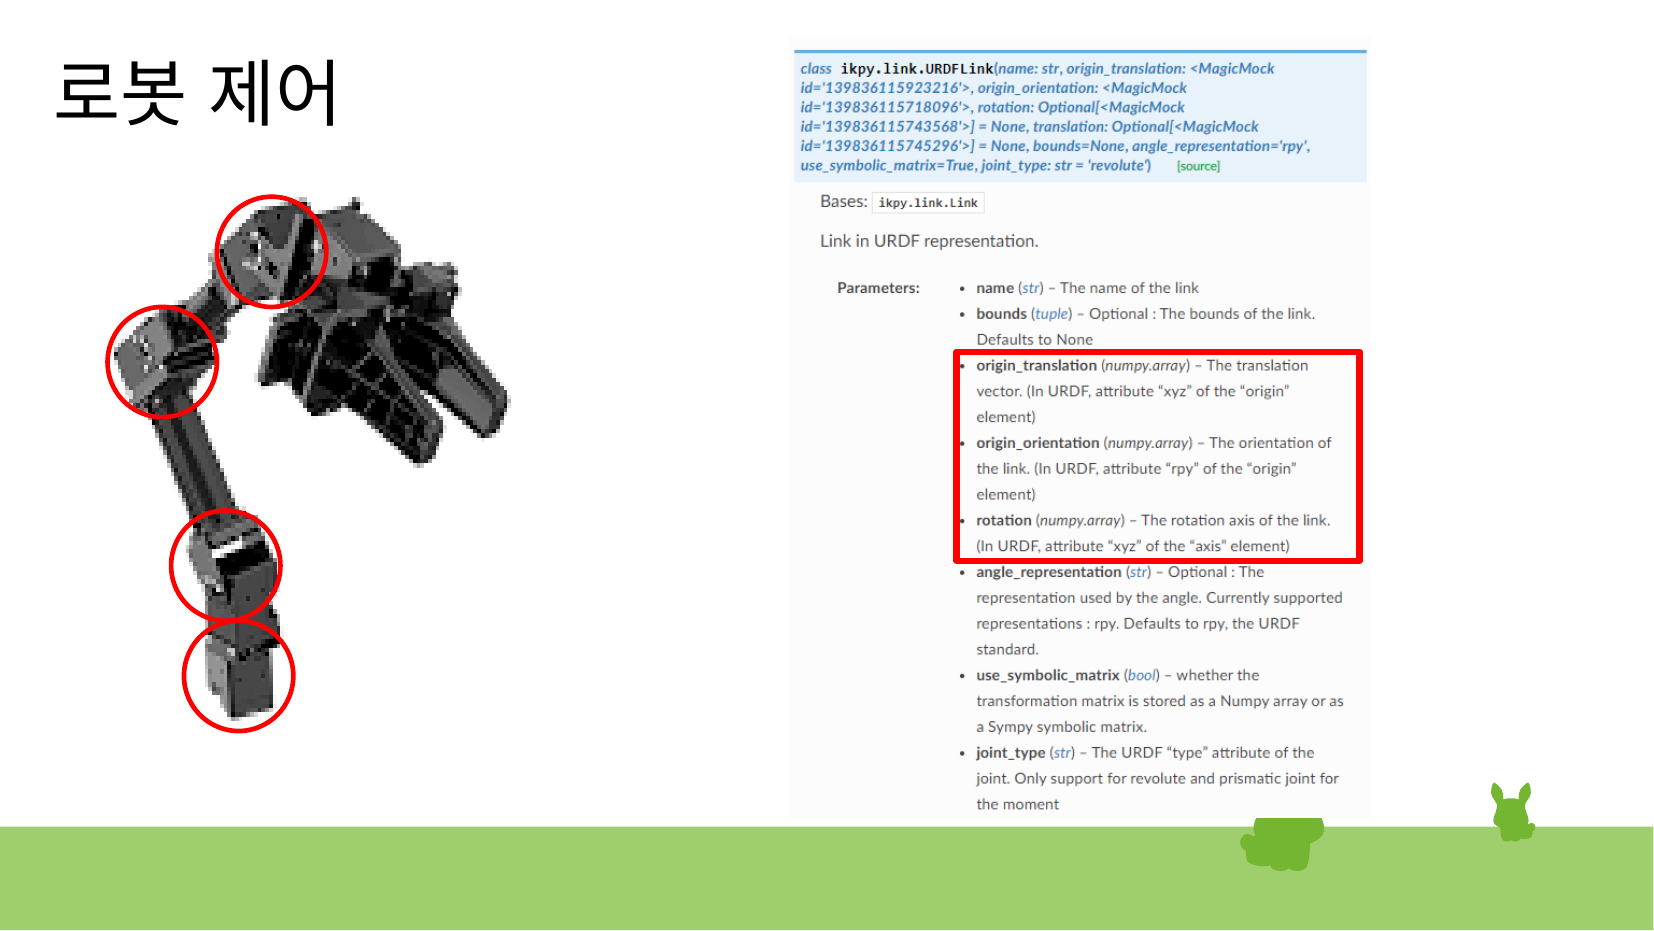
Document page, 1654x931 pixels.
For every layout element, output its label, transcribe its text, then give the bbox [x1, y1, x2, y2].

text_box 로봇 제어 [38, 42, 413, 152]
picture [789, 36, 1371, 818]
picture [96, 169, 519, 749]
